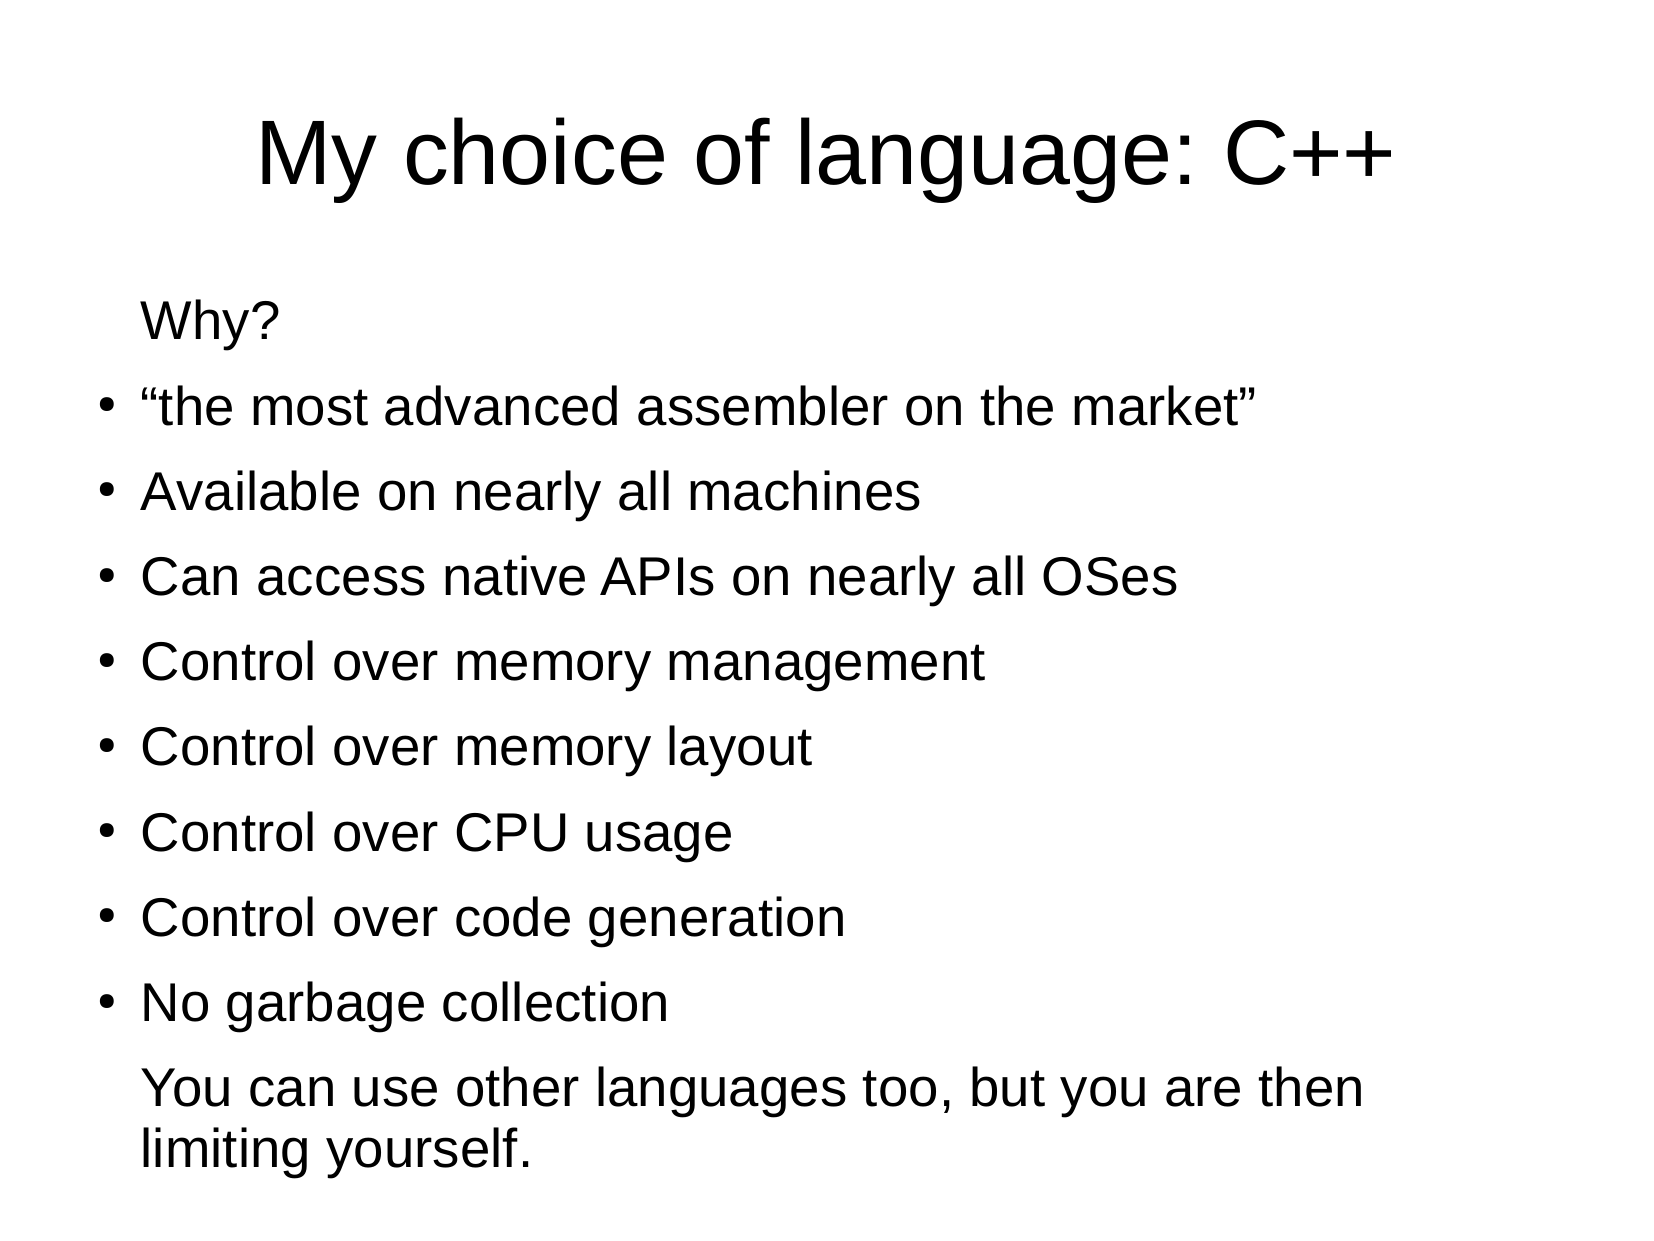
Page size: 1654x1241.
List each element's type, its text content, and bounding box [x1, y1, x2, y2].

list Why? “the most advanced assembler on the market” Available on nearly all machines Can access native APIs on nearly all OSes Control over memory management Control over memory layout Control over CPU usage Control over code generation No garbage collection You can use other languages too, but you are then limiting yourself. [82, 290, 1538, 1186]
title My choice of language: C++ [82, 49, 1571, 257]
